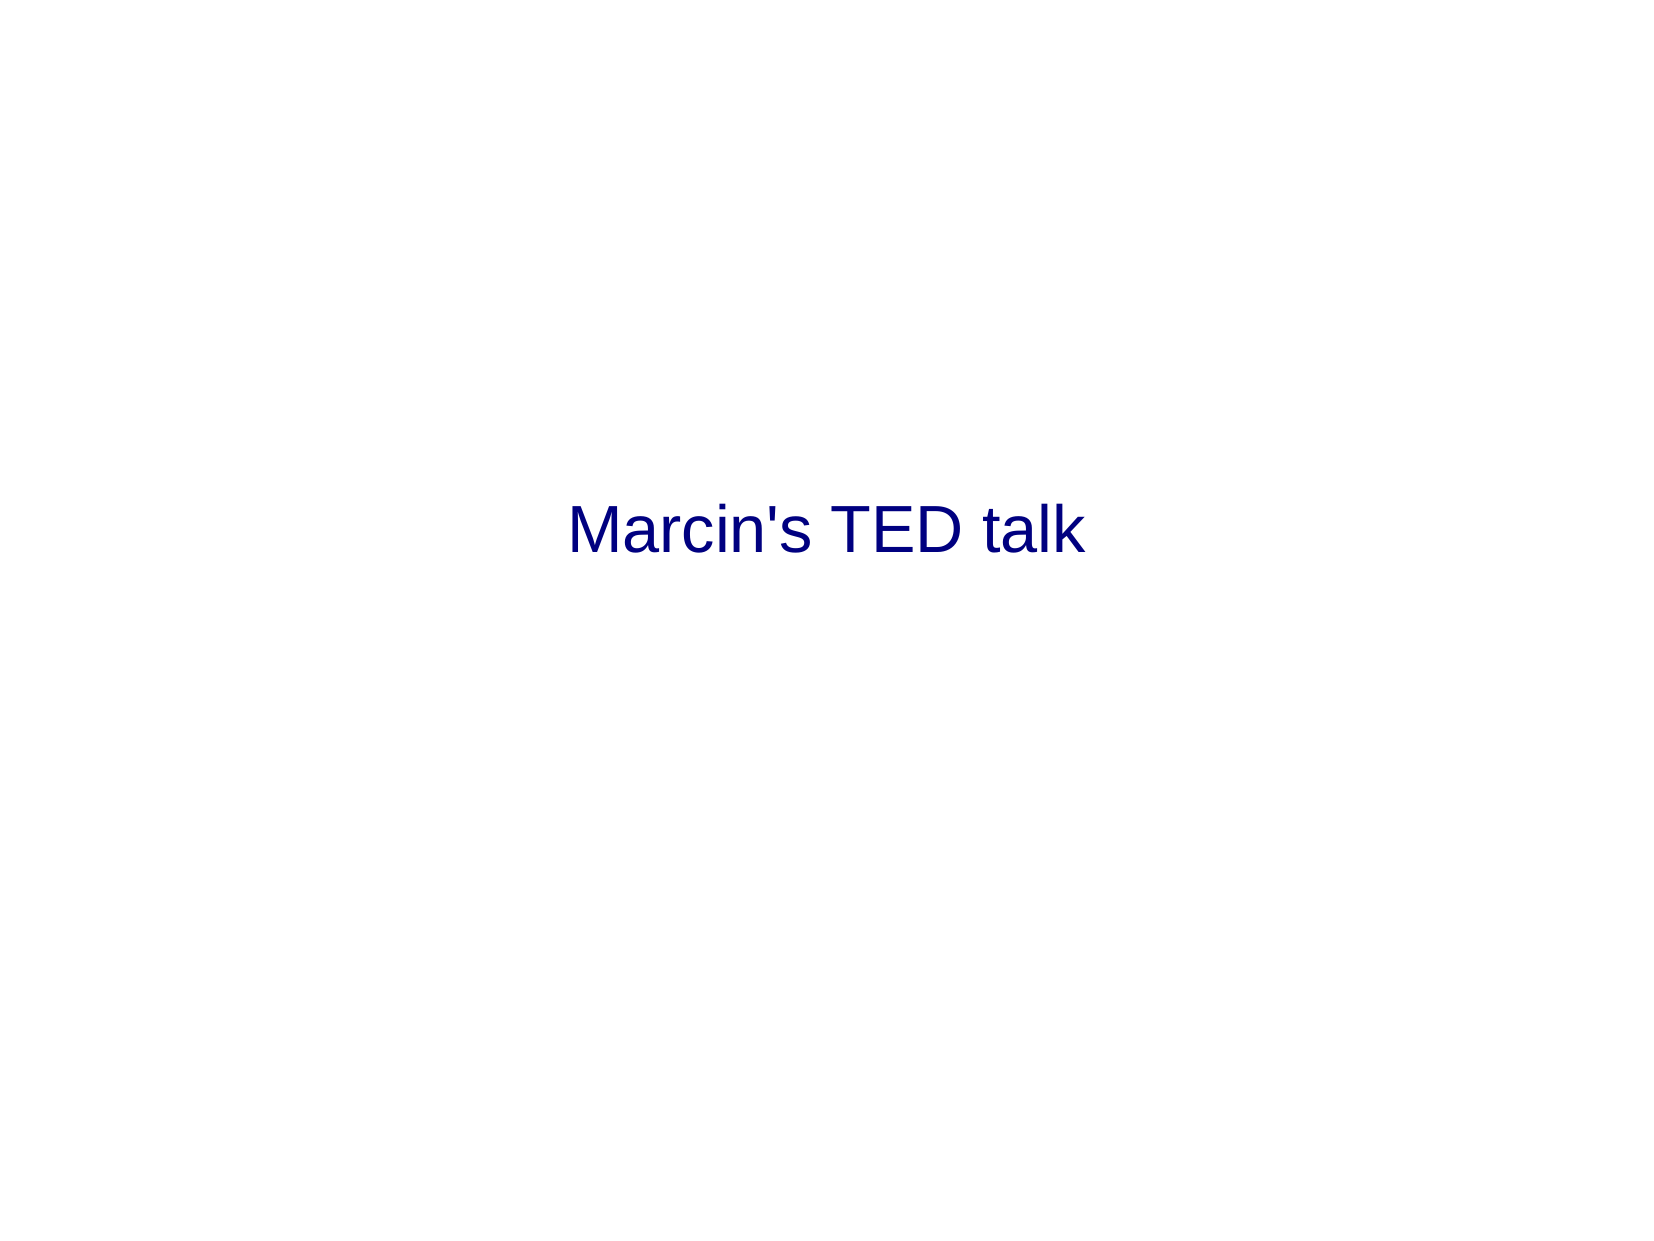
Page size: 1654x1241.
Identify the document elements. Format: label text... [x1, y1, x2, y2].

subtitle Marcin's TED talk [82, 49, 1571, 1010]
